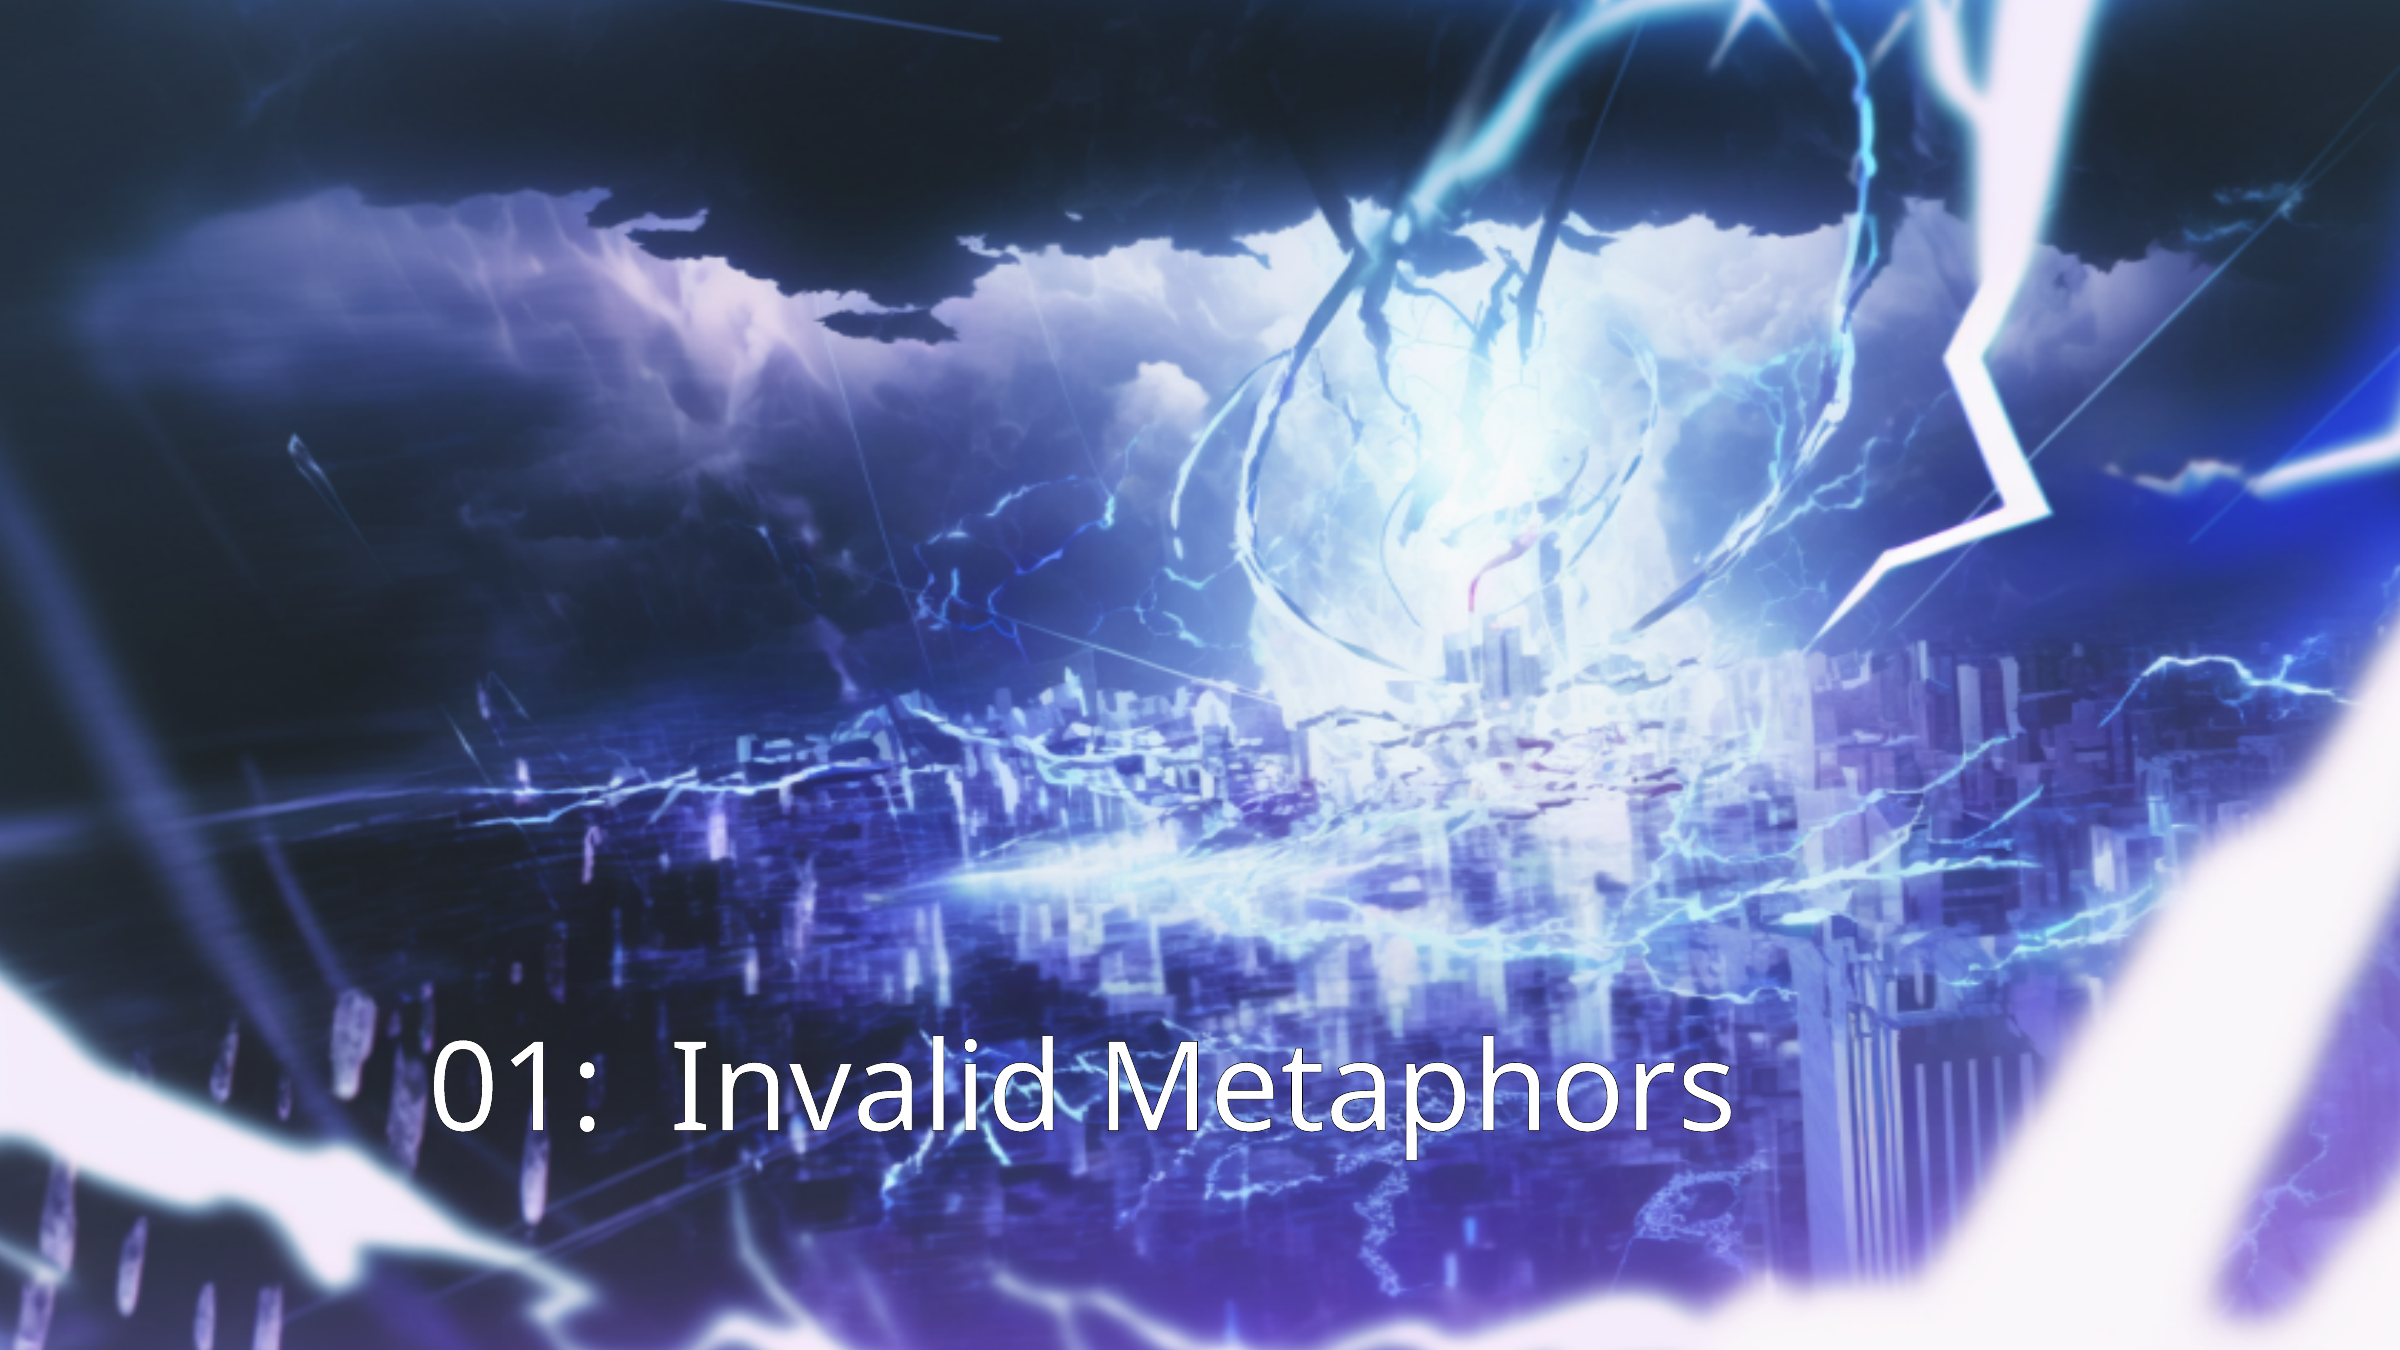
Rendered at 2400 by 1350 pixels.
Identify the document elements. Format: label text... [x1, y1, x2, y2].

picture [0, 0, 2400, 1350]
text_box 01: Invalid Metaphors [412, 989, 2100, 1331]
